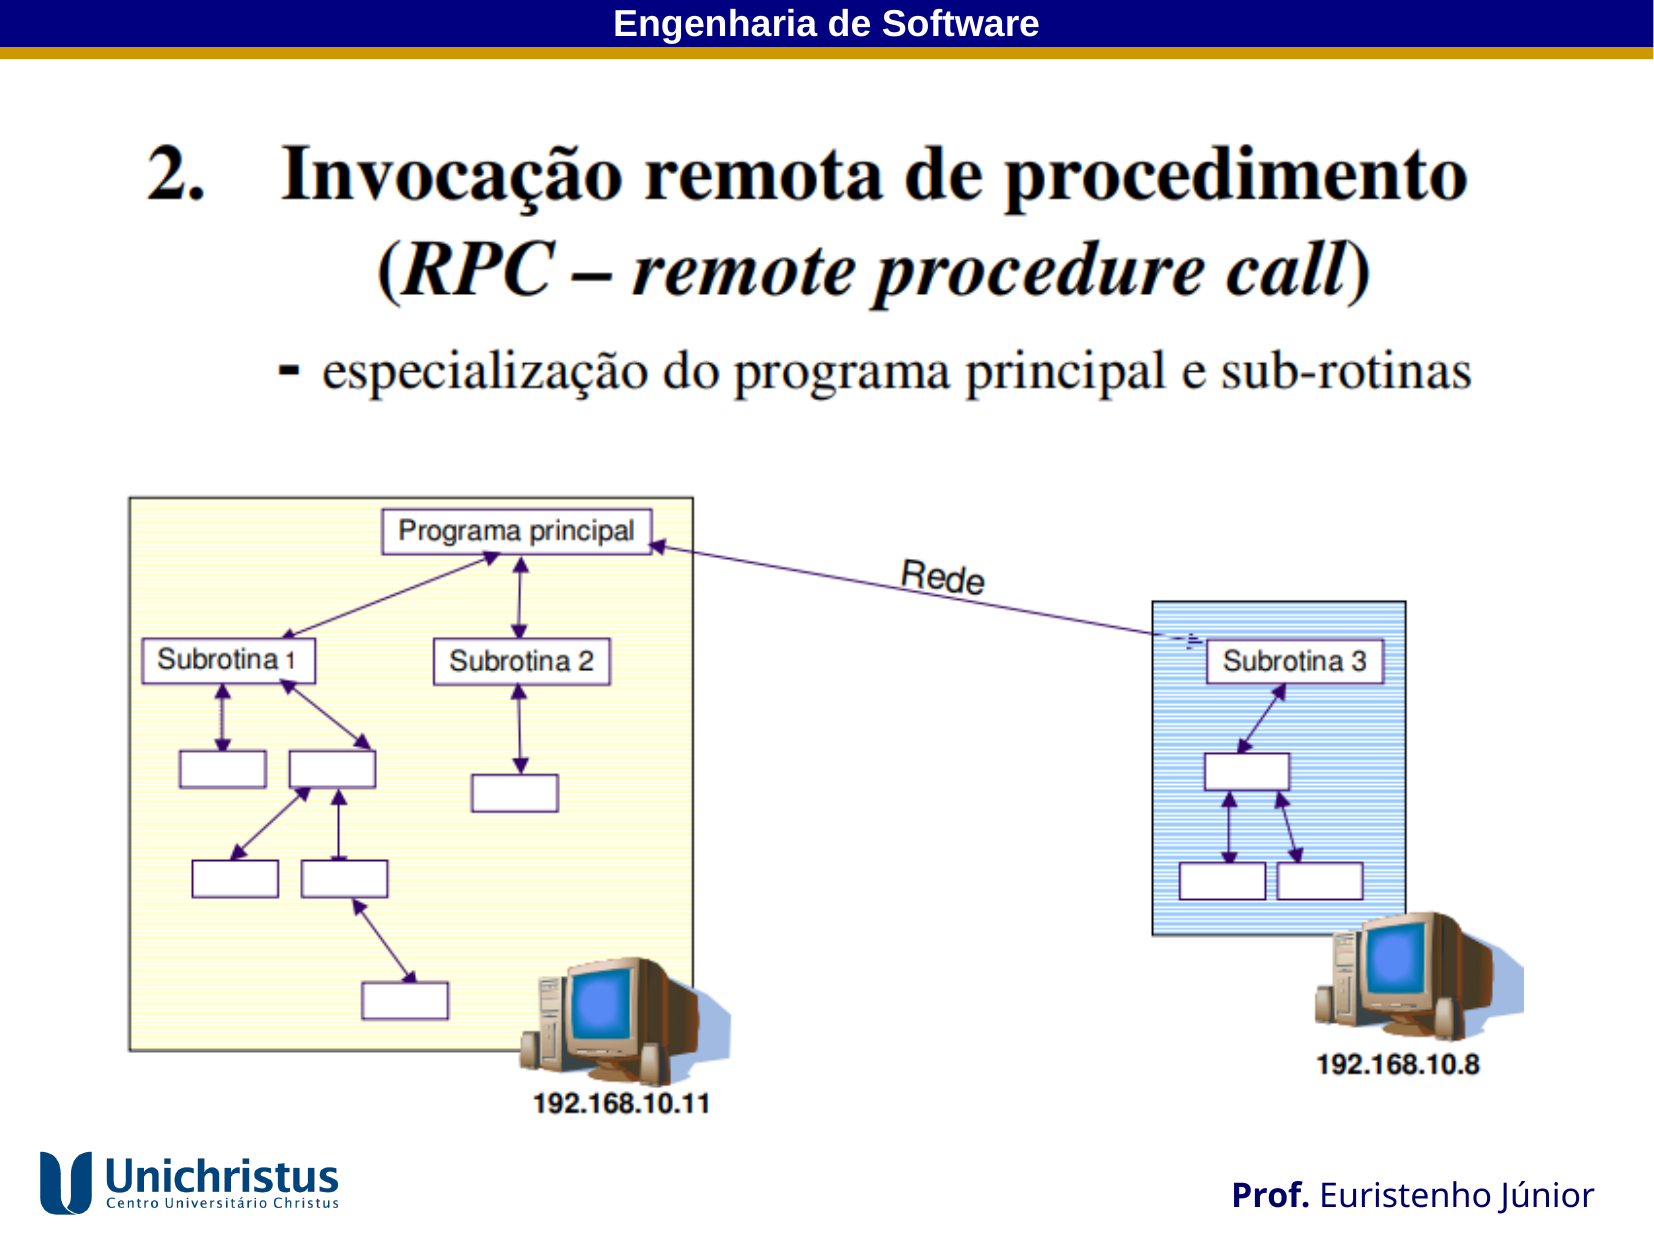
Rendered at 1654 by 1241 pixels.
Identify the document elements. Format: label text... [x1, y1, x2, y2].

picture [35, 1148, 343, 1217]
text_box Prof. Euristenho Júnior [1216, 1163, 1654, 1224]
text_box Engenharia de Software [0, 0, 1654, 47]
picture [118, 139, 1524, 1129]
text_box [0, 47, 1654, 60]
